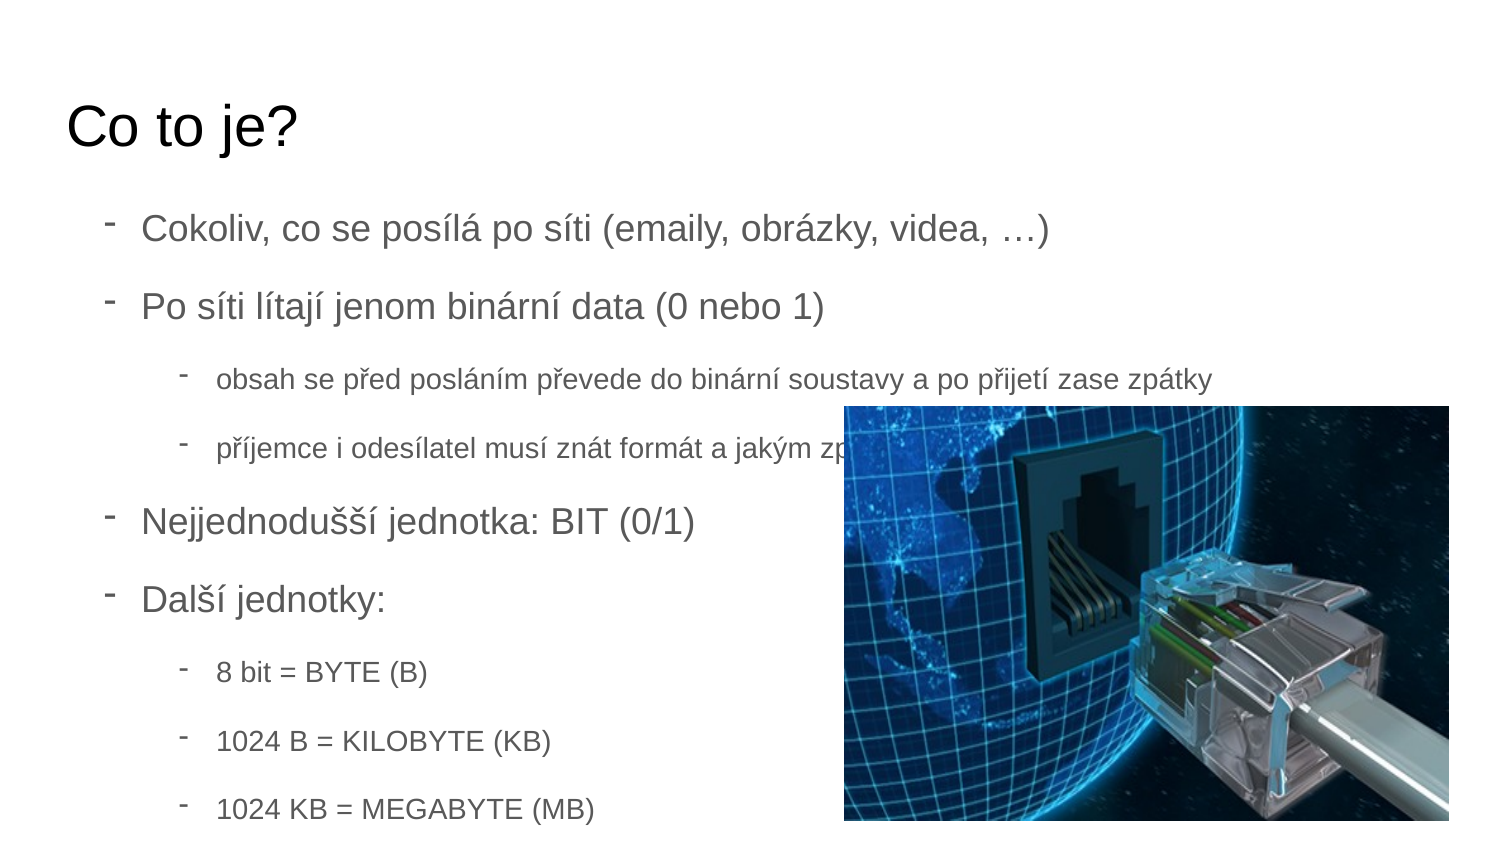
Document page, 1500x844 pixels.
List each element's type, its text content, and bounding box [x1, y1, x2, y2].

title Co to je? [51, 72, 1449, 167]
picture [1050, 810, 1058, 821]
picture [844, 406, 1449, 821]
list Cokoliv, co se posílá po síti (emaily, obrázky, videa, …) Po síti lítají jenom binární data (0 nebo 1) obsah se před posláním převede do binární soustavy a po přijetí zase zpátky příjemce i odesílatel musí znát formát a jakým způsobem převádět Nejjednodušší jednotka: BIT (0/1) Další jednotky: 8 bit = BYTE (B) 1024 B = KILOBYTE (KB) 1024 KB = MEGABYTE (MB) více: https://en.wikipedia.org/wiki/Binary_prefix Příklady: mp3 ~ 3-4MB email ~ 5KB [51, 189, 1449, 750]
